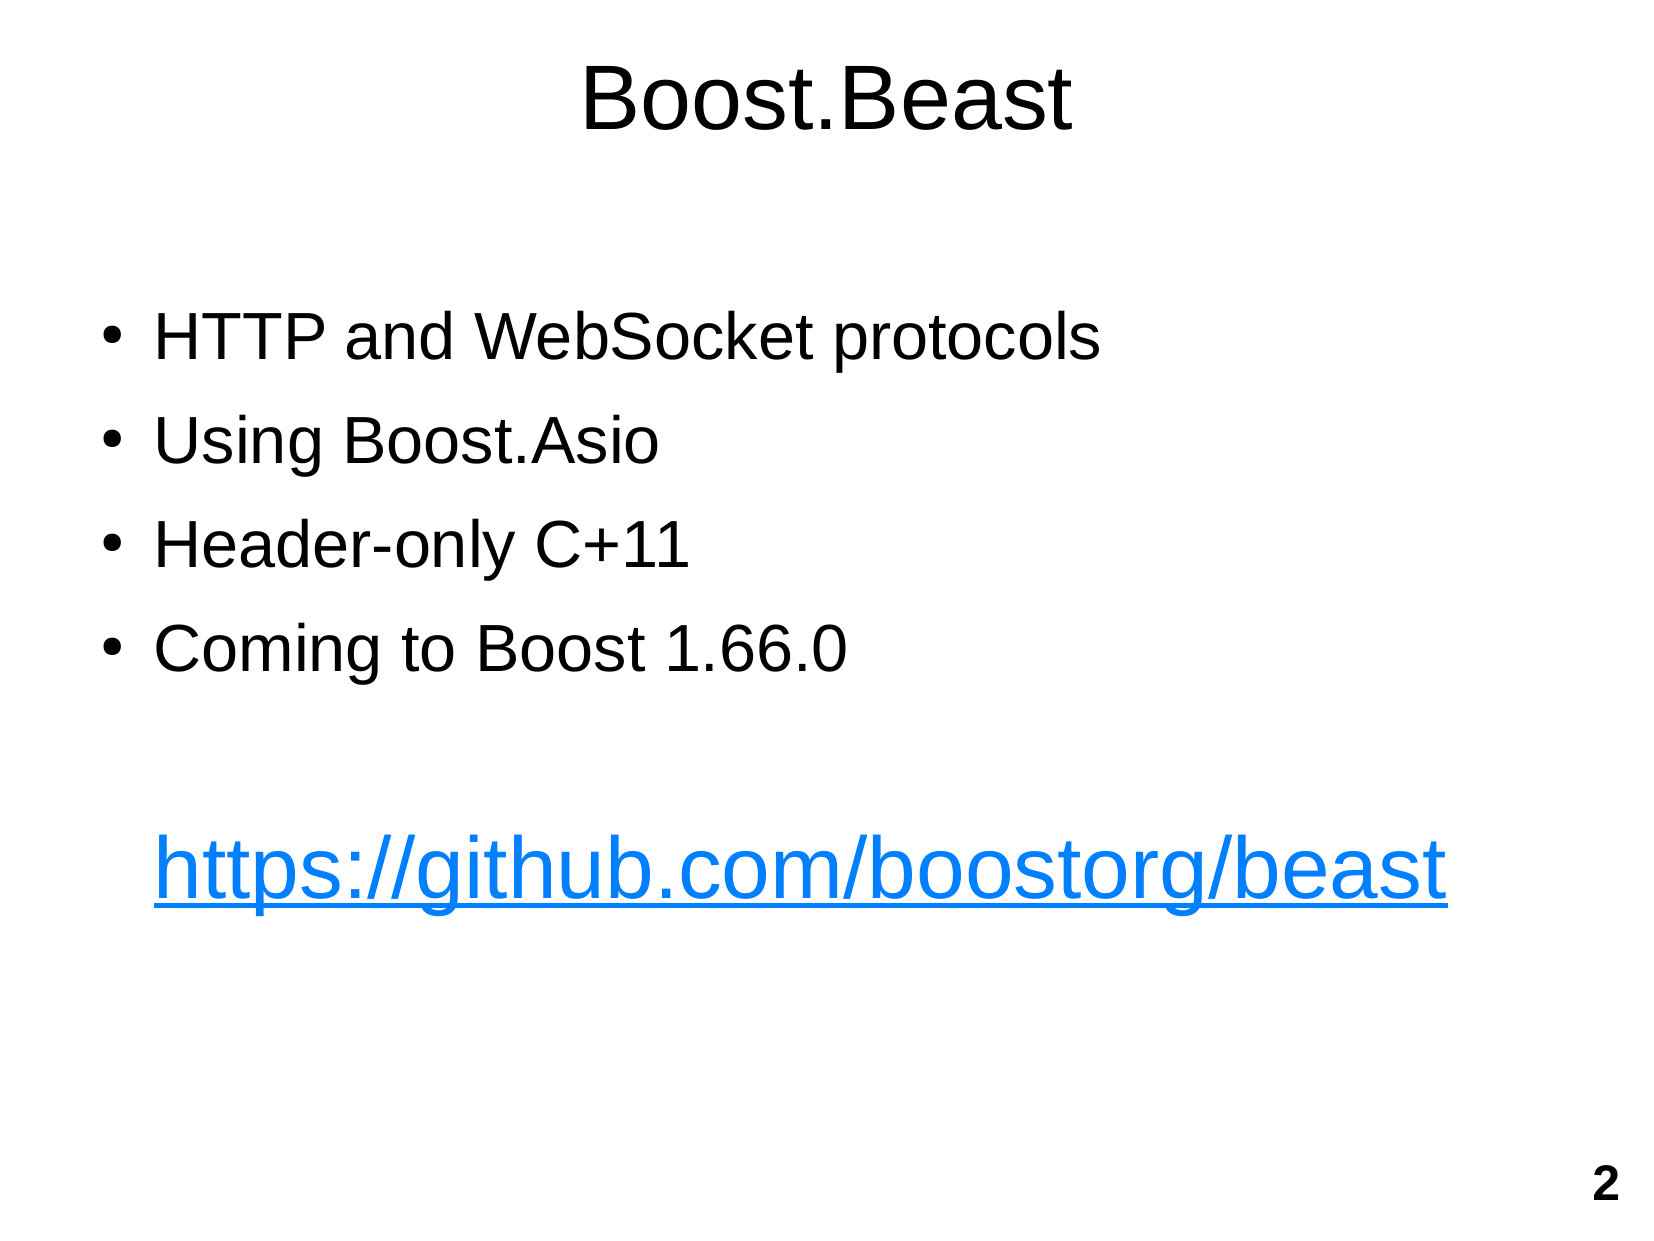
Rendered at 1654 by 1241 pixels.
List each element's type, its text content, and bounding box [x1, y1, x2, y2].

title Boost.Beast [82, 15, 1571, 181]
list HTTP and WebSocket protocols Using Boost.Asio Header-only C+11 Coming to Boost 1.66.0 https://github.com/boostorg/beast [82, 195, 1571, 1156]
